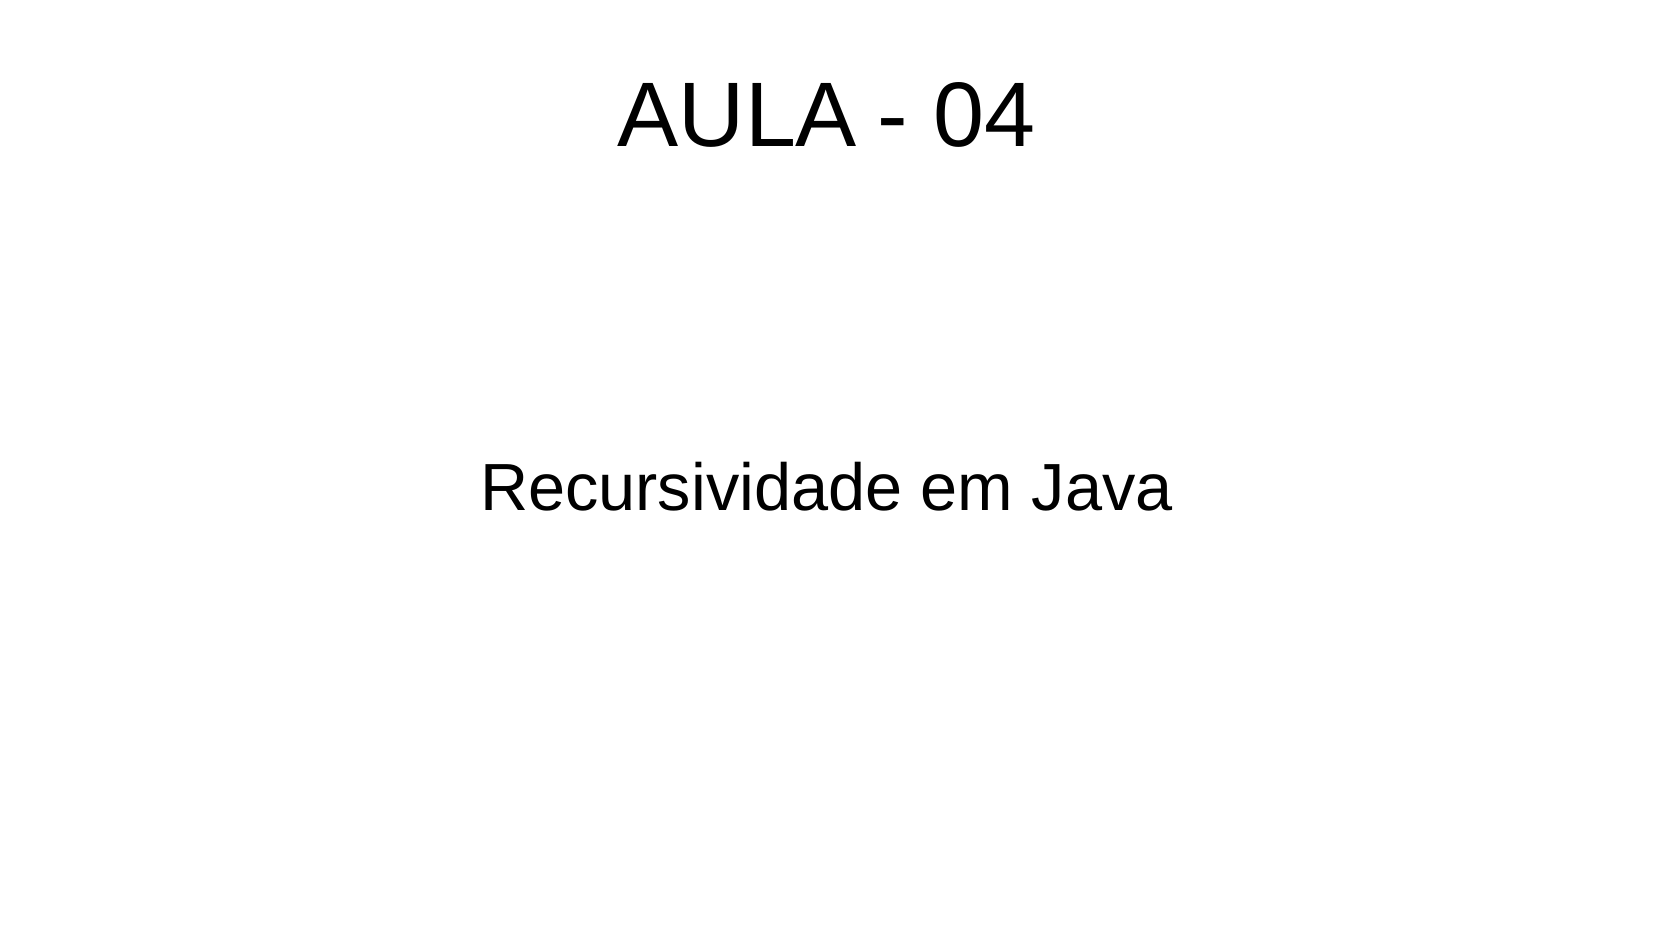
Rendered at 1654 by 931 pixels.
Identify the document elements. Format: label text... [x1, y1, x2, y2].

subtitle Recursividade em Java [82, 217, 1571, 758]
title AULA - 04 [82, 37, 1571, 193]
